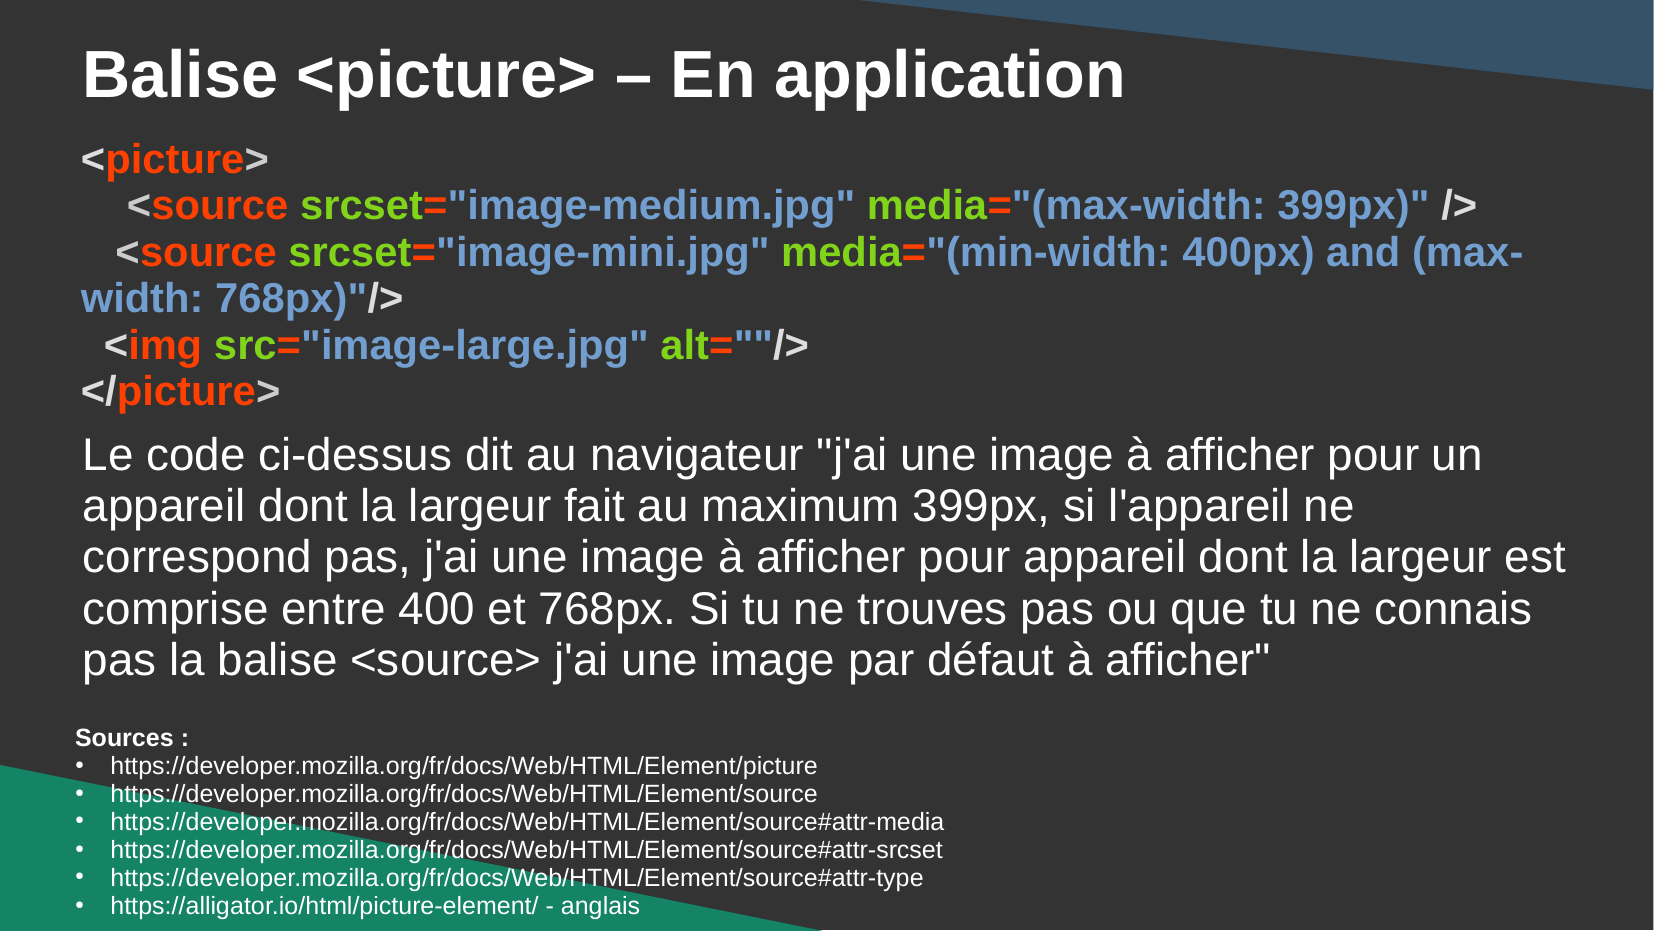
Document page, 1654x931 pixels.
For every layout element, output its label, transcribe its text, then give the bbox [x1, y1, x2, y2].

text_box [858, 0, 1654, 90]
title Le code ci-dessus dit au navigateur "j'ai une image à afficher pour un appareil dont la largeur fait au maximum 399px, si l'appareil ne correspond pas, j'ai une image à afficher pour appareil dont la largeur est comprise entre 400 et 768px. Si tu ne trouves pas ou que tu ne connais pas la balise <source> j'ai une image par défaut à afficher" [82, 428, 1571, 686]
title Balise <picture> – En application [82, 37, 1571, 122]
text_box Sources : https://developer.mozilla.org/fr/docs/Web/HTML/Element/picture https://developer.mozilla.org/fr/docs/Web/HTML/Element/source https://developer.mozilla.org/fr/docs/Web/HTML/Element/source#attr-media https://developer.mozilla.org/fr/docs/Web/HTML/Element/source#attr-srcset https://developer.mozilla.org/fr/docs/Web/HTML/Element/source#attr-type https://alligator.io/html/picture-element/ - anglais [60, 716, 1546, 927]
list <picture> <source srcset="image-medium.jpg" media="(max-width: 399px)" /> <source srcset="image-mini.jpg" media="(min-width: 400px) and (max-width: 768px)"/> <img src="image-large.jpg" alt=""/> </picture> [80, 135, 1605, 426]
text_box [0, 764, 824, 931]
